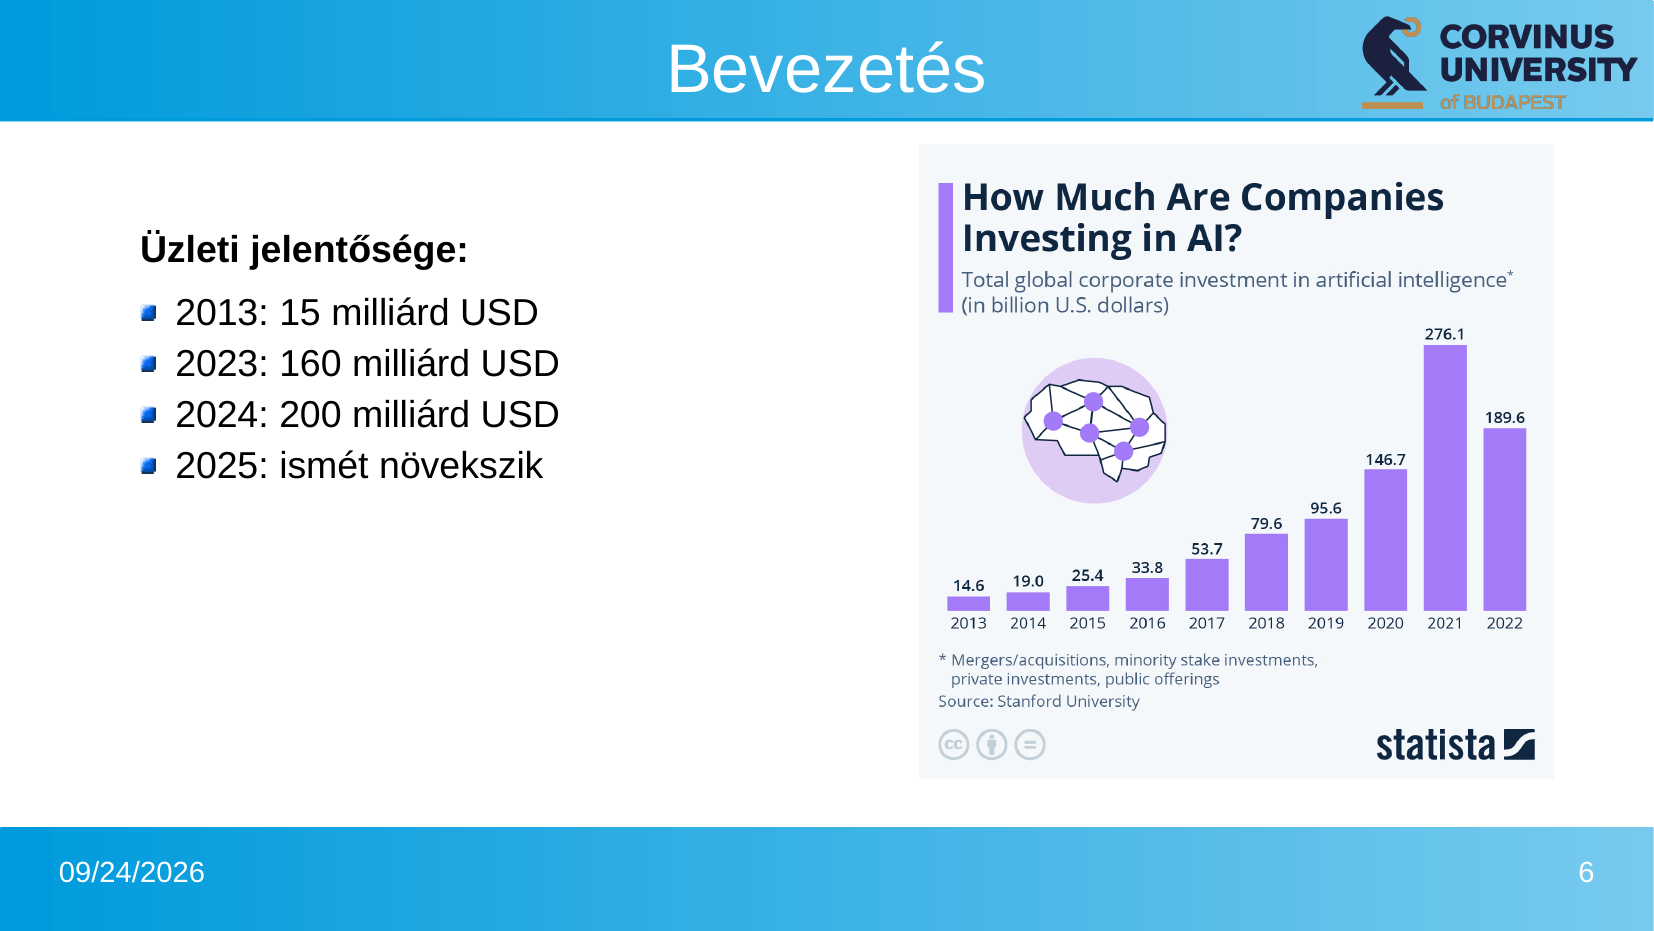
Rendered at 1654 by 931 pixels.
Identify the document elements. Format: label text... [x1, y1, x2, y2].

text_box Üzleti jelentősége: 2013: 15 milliárd USD 2023: 160 milliárd USD 2024: 200 milliárd USD 2025: ismét növekszik [125, 221, 870, 495]
picture [1362, 16, 1638, 109]
title Bevezetés [59, 29, 1362, 108]
picture [919, 144, 1554, 779]
